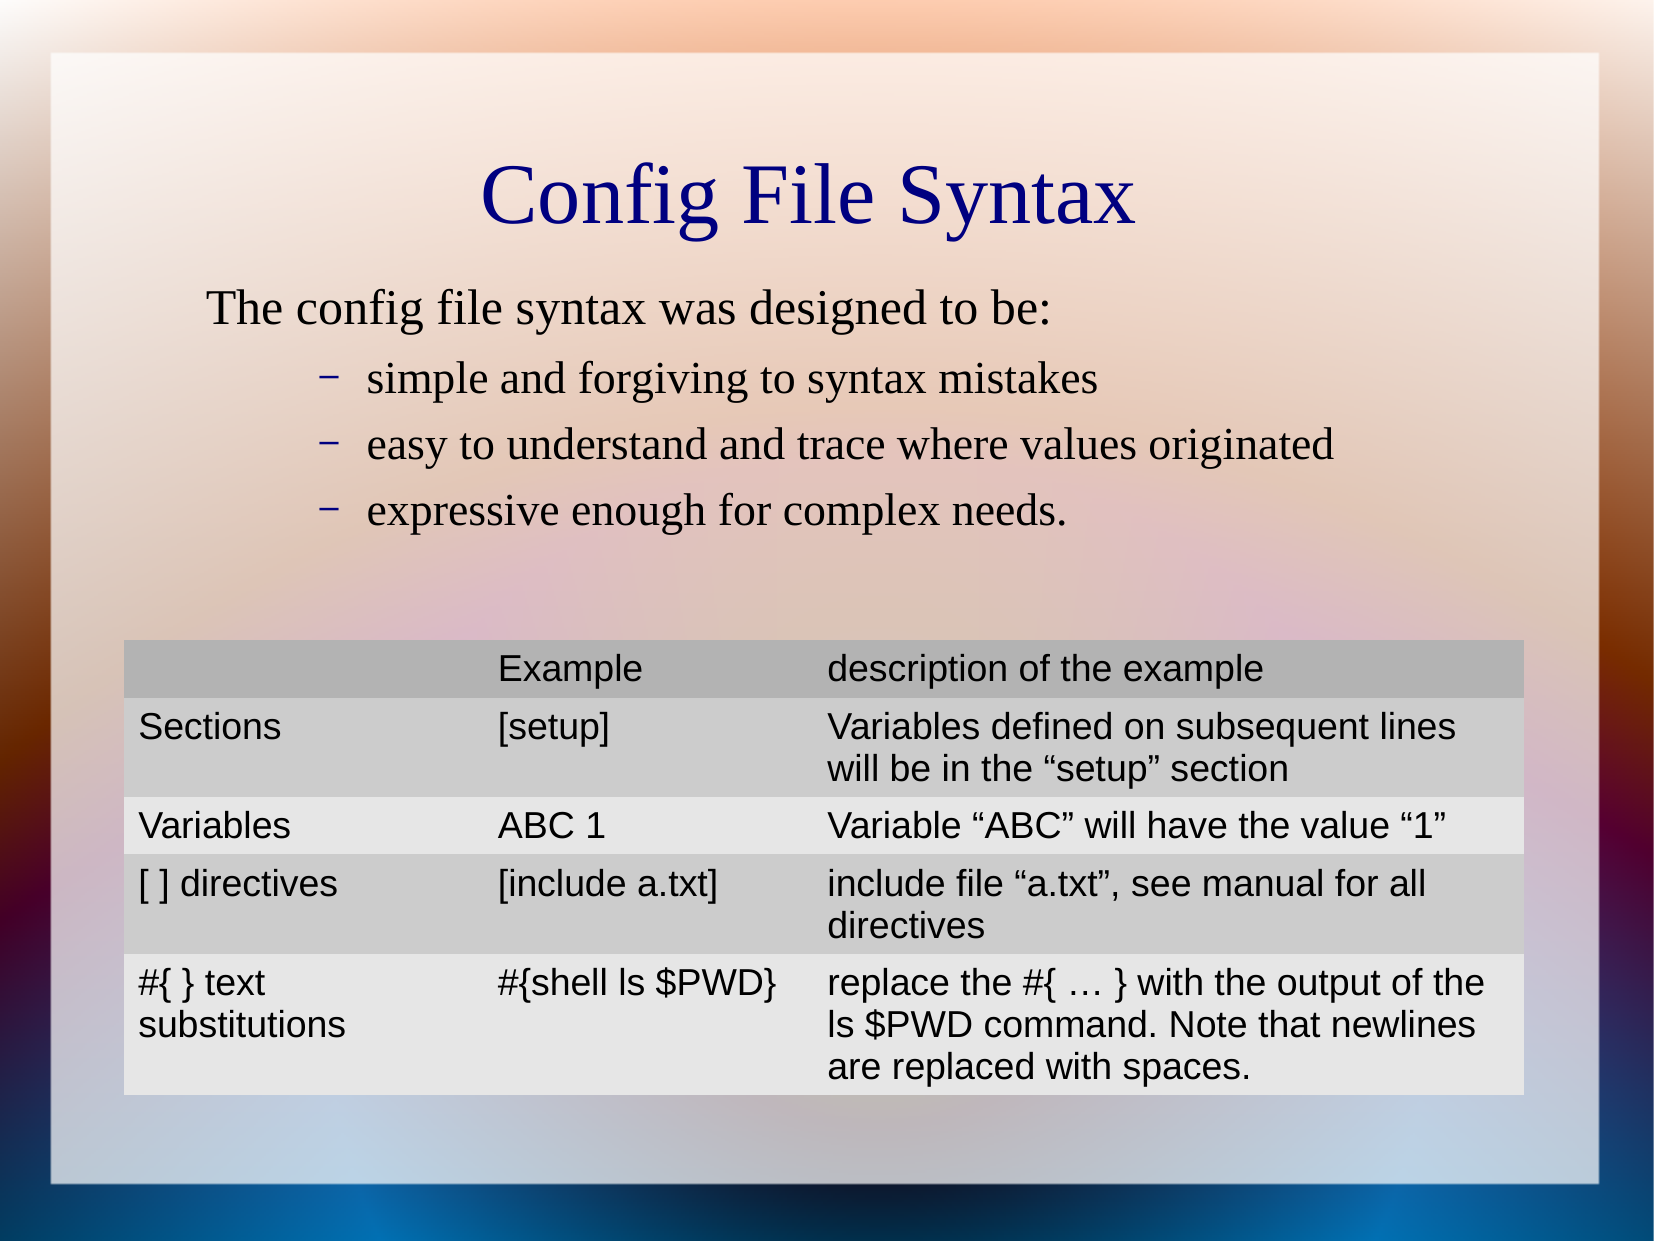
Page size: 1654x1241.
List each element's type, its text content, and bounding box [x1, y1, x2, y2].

table_cell #{ } text substitutions [124, 954, 483, 1095]
table_header [124, 640, 483, 698]
table_cell Variable “ABC” will have the value “1” [813, 797, 1524, 854]
picture [0, 0, 1654, 1241]
list The config file syntax was designed to be: simple and forgiving to syntax mistakes easy to understand and trace where values originated expressive enough for complex needs. [135, 279, 1494, 631]
table_cell replace the #{ … } with the output of the ls $PWD command. Note that newlines are replaced with spaces. [813, 954, 1524, 1095]
table_cell [include a.txt] [483, 854, 813, 954]
table_cell ABC 1 [483, 797, 813, 854]
table_header Example [483, 640, 813, 698]
table_cell [ ] directives [124, 854, 483, 954]
table_cell Variables defined on subsequent lines will be in the “setup” section [813, 698, 1524, 797]
table_header description of the example [813, 640, 1524, 698]
title Config File Syntax [82, 90, 1536, 298]
table_cell [setup] [483, 698, 813, 797]
table_cell include file “a.txt”, see manual for all directives [813, 854, 1524, 954]
table_cell Variables [124, 797, 483, 854]
table_cell Sections [124, 698, 483, 797]
table_cell #{shell ls $PWD} [483, 954, 813, 1095]
